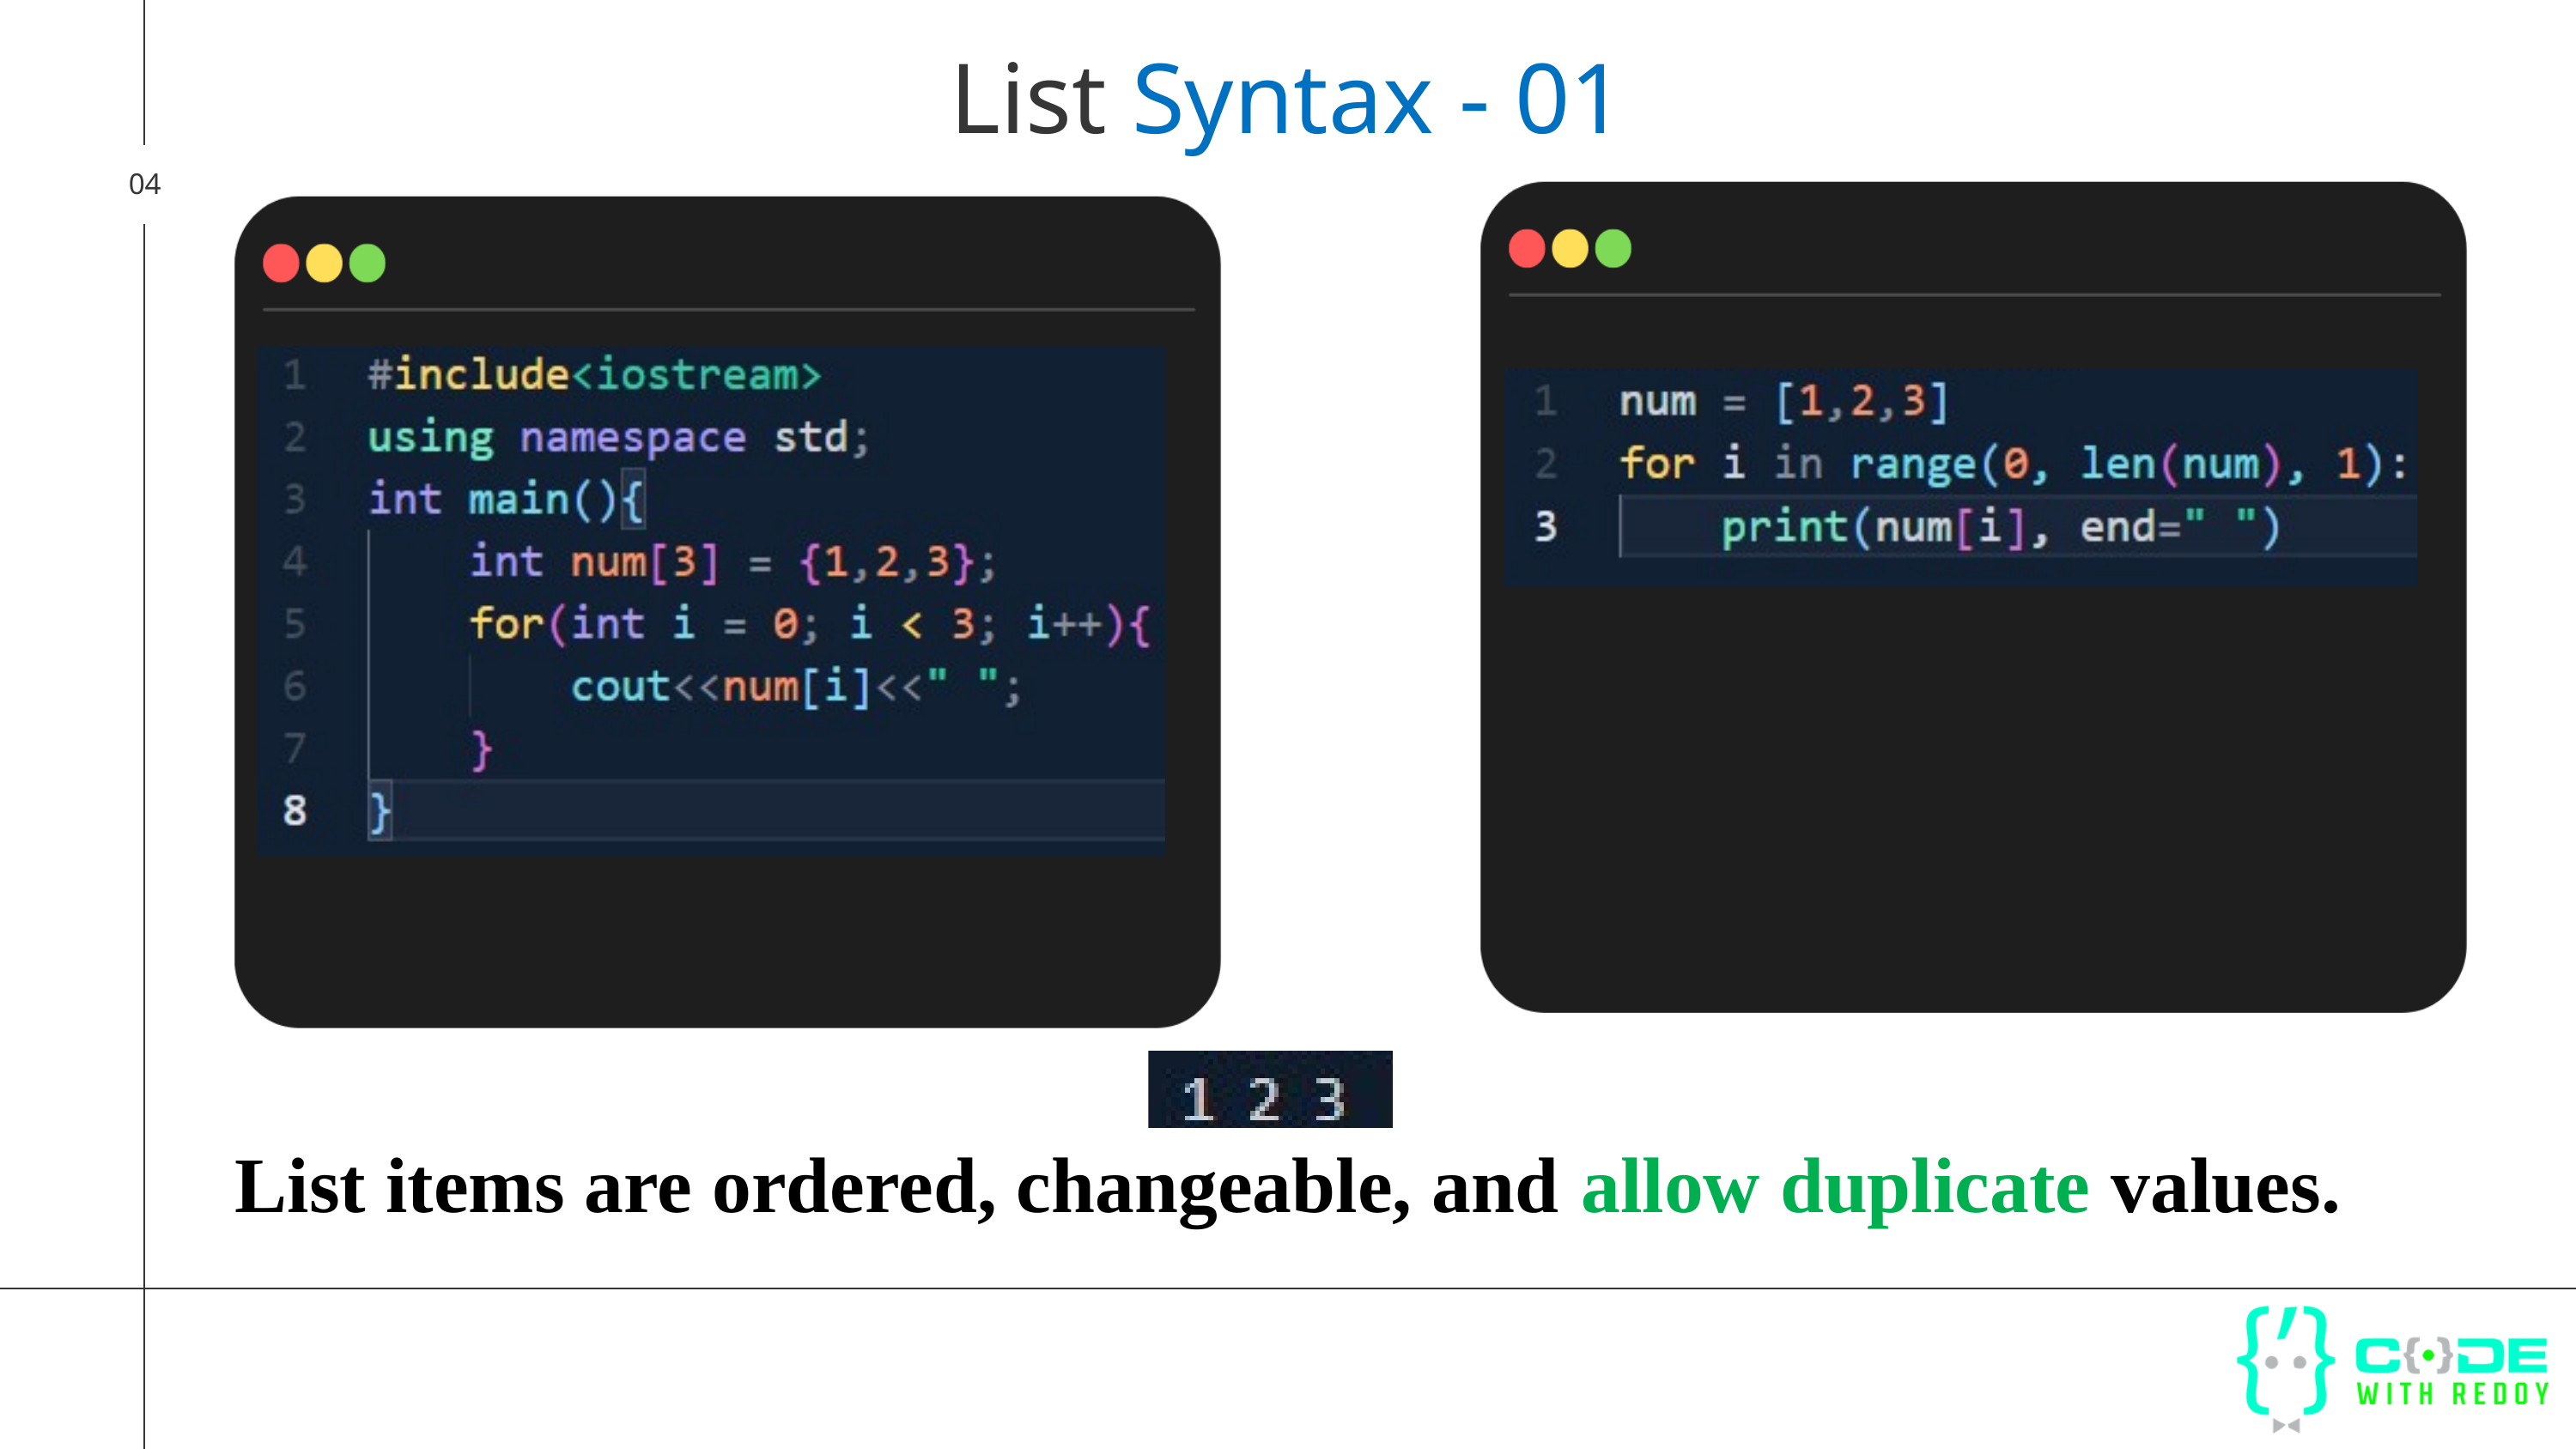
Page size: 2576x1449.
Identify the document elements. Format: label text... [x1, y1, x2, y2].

text_box List Syntax - 01 [0, 15, 2576, 145]
text_box [0, 1236, 2576, 1449]
text_box List items are ordered, changeable, and allow duplicate values. [0, 1127, 2576, 1236]
picture [2225, 1289, 2575, 1449]
text_box [89, 145, 200, 1127]
picture [1148, 1051, 1393, 1128]
text_box 04 [97, 168, 192, 202]
picture [233, 184, 1232, 1038]
picture [1479, 168, 2479, 1022]
